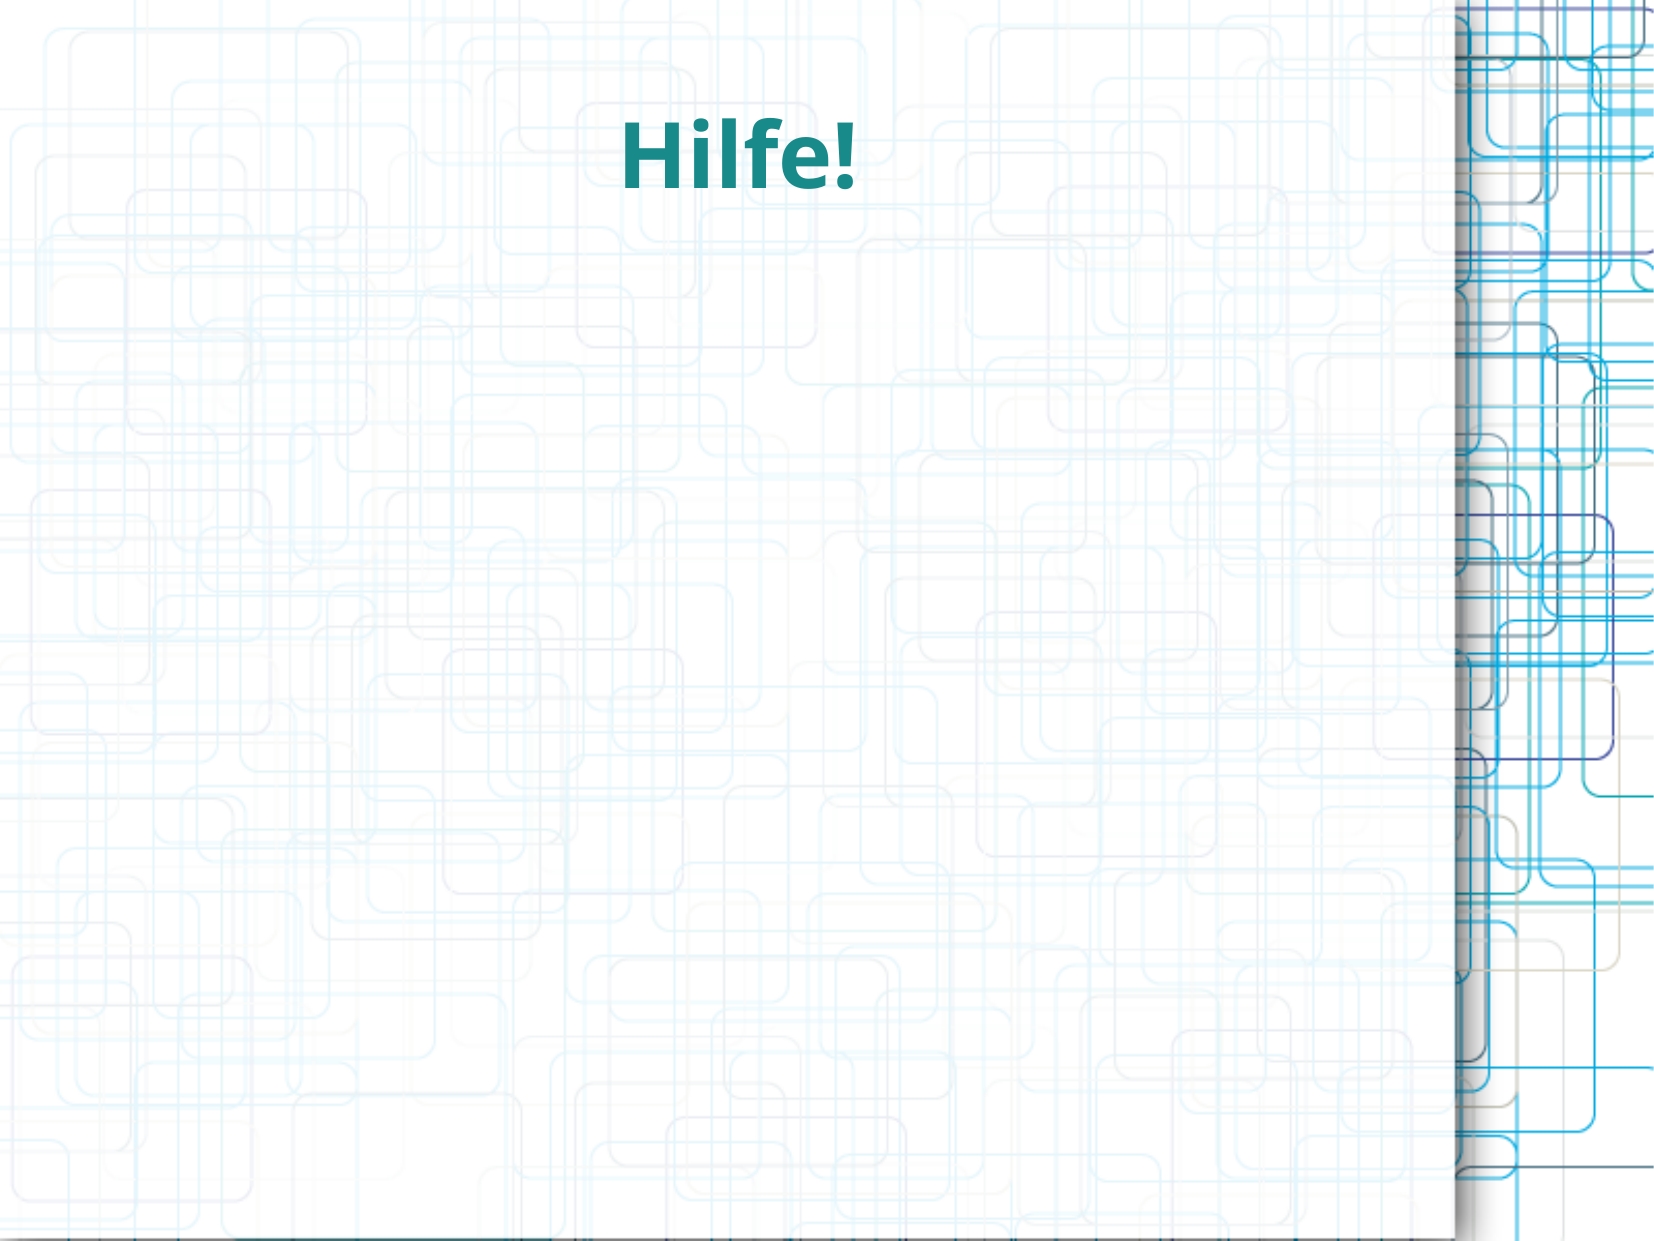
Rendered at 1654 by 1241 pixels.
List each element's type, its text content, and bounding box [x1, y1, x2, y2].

picture [0, 0, 1654, 1241]
title Hilfe! [59, 49, 1418, 257]
